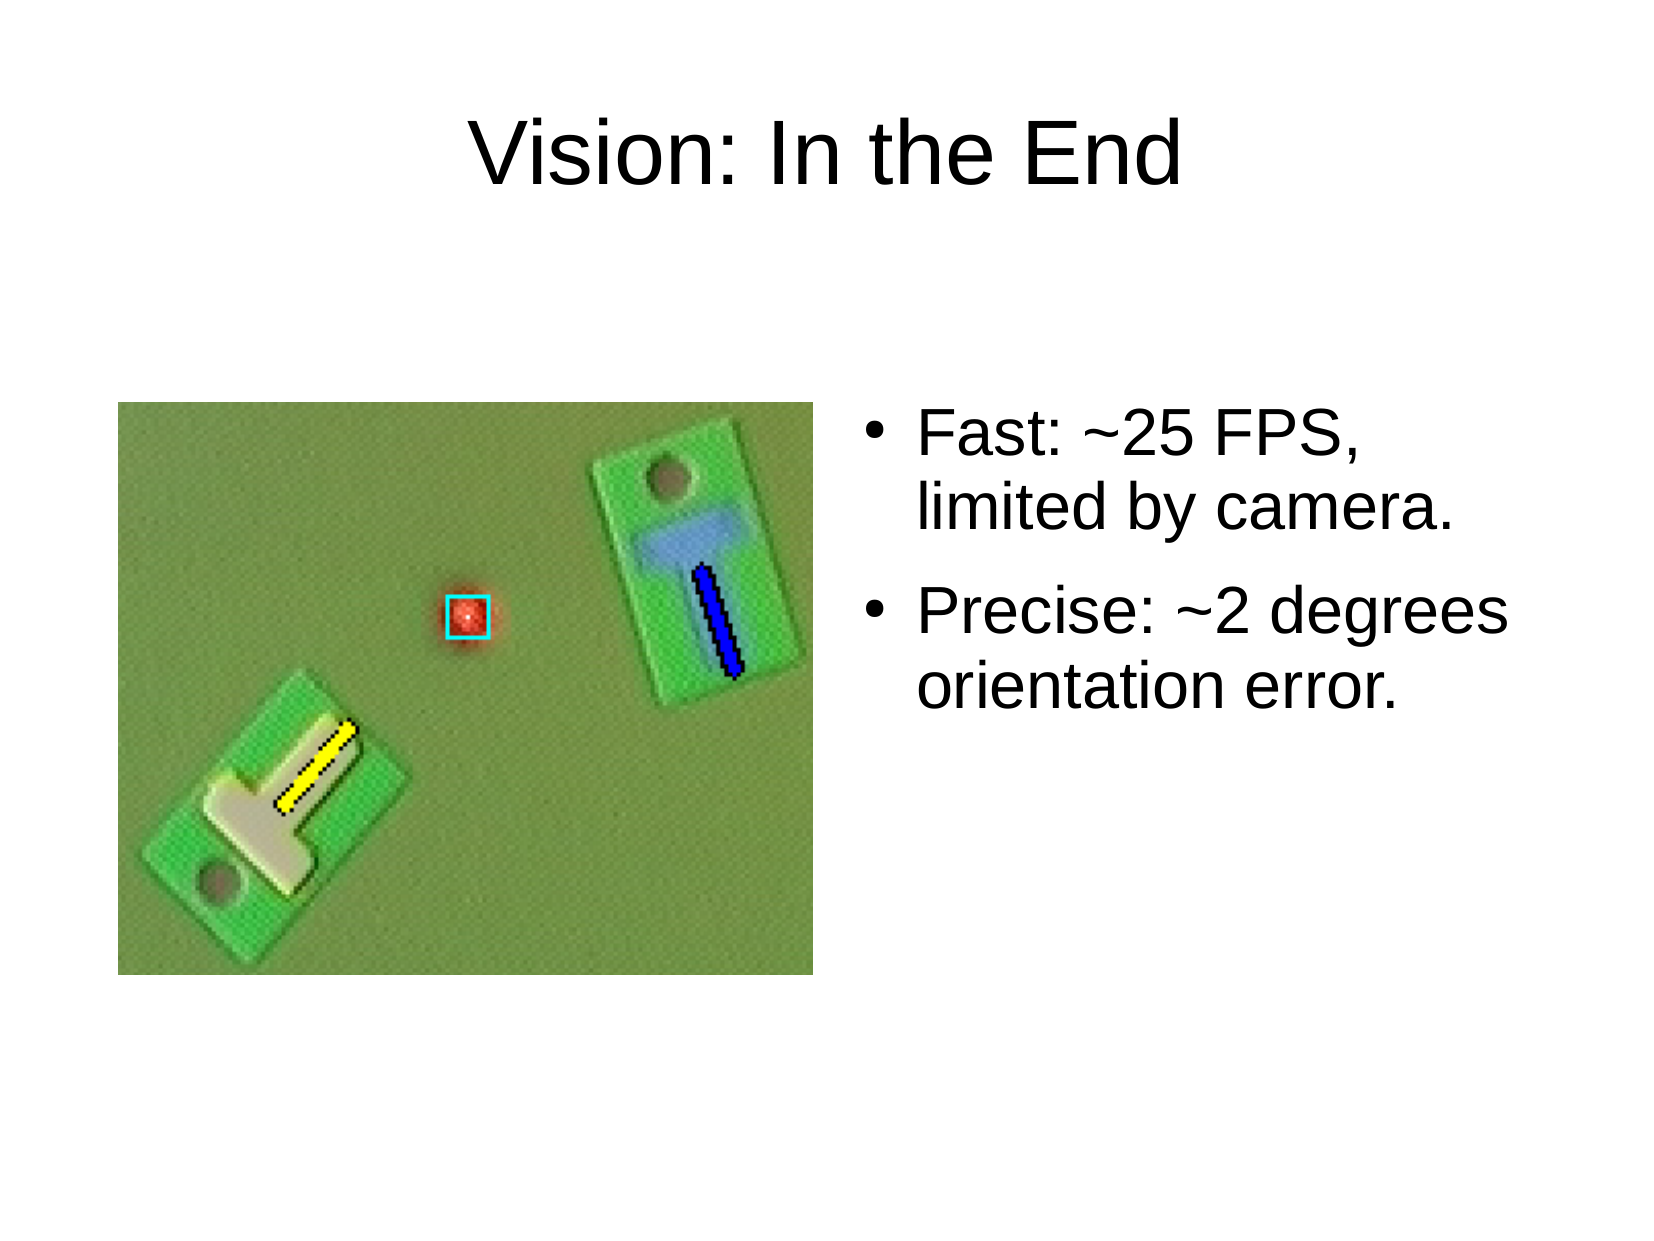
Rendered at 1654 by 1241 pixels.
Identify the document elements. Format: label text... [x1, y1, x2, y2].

title Vision: In the End [82, 49, 1571, 257]
list Fast: ~25 FPS, limited by camera. Precise: ~2 degrees orientation error. [845, 290, 1572, 1094]
picture [118, 402, 813, 975]
